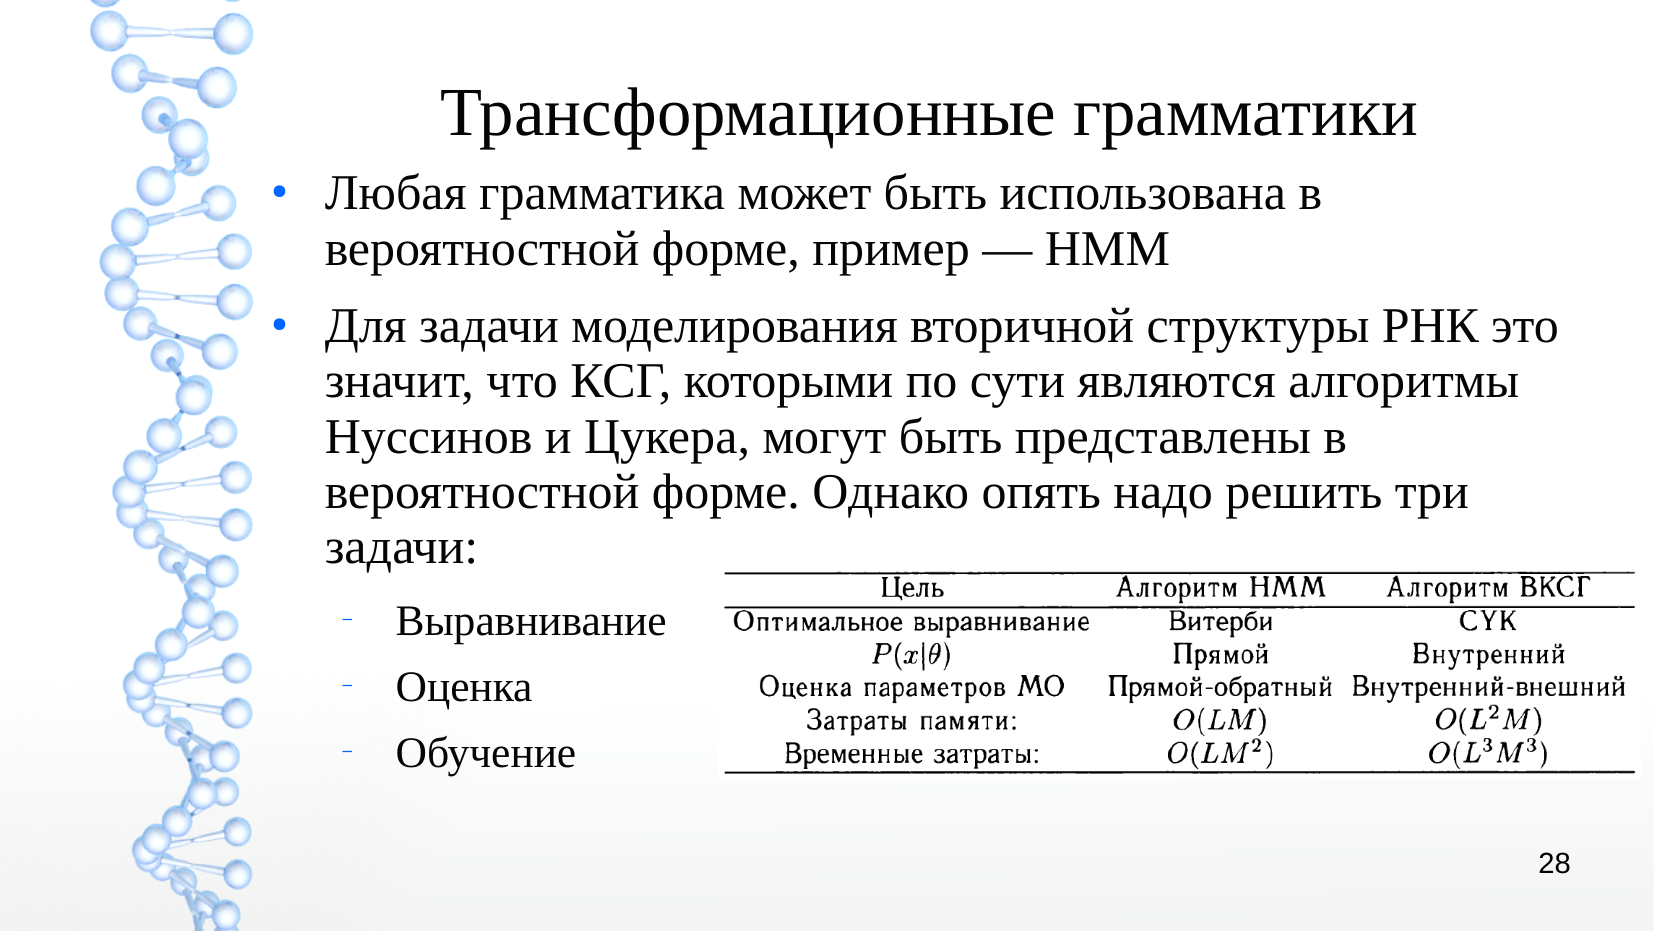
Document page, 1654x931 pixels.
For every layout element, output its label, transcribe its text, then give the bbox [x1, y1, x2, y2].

picture [0, 0, 1654, 931]
list Любая грамматика может быть использована в вероятностной форме, пример — HMM Для задачи моделирования вторичной структуры РНК это значит, что КСГ, которыми по сути являются алгоритмы Нуссинов и Цукера, могут быть представлены в вероятностной форме. Однако опять надо решить три задачи: Выравнивание Оценка Обучение [253, 165, 1595, 851]
title Трансформационные грамматики [265, 35, 1595, 165]
